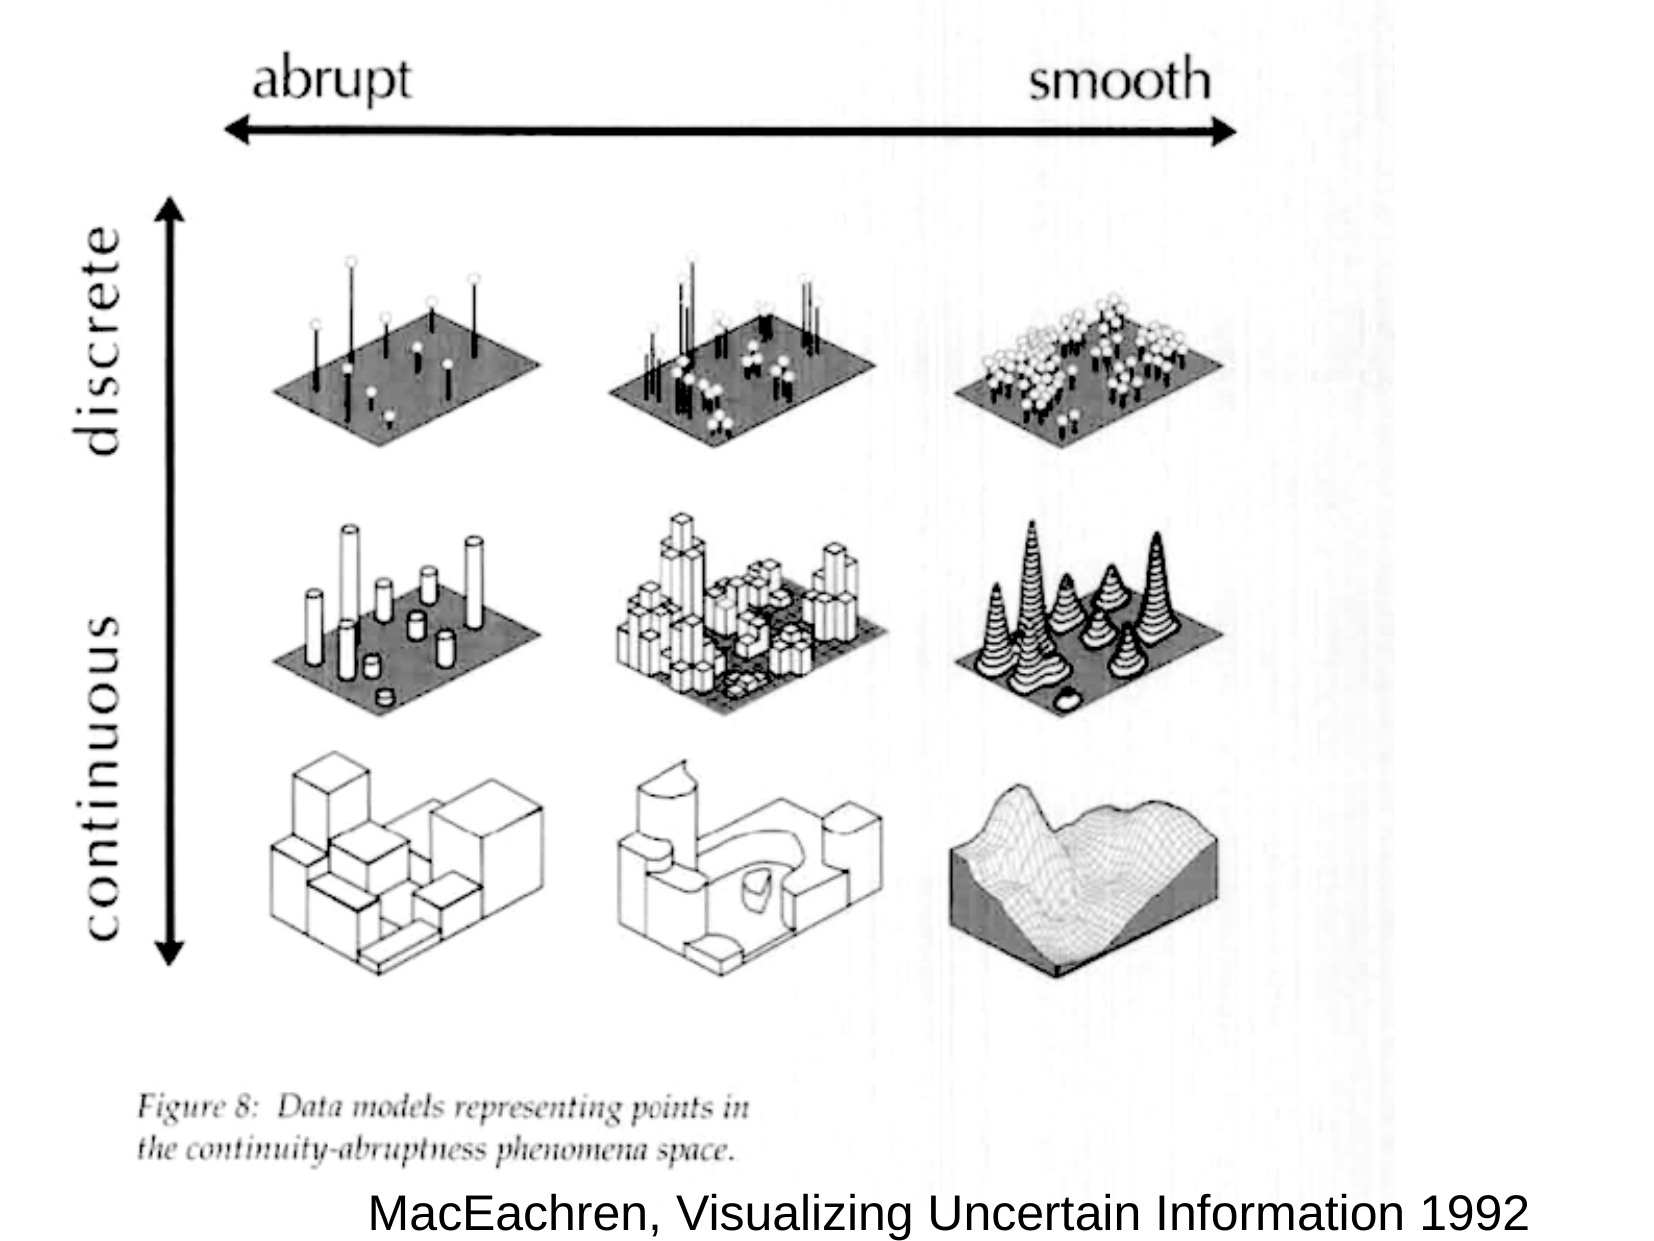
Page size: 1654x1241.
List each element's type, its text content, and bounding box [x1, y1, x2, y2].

picture [0, 0, 1396, 1213]
list MacEachren, Visualizing Uncertain Information 1992 [296, 1185, 1654, 1241]
